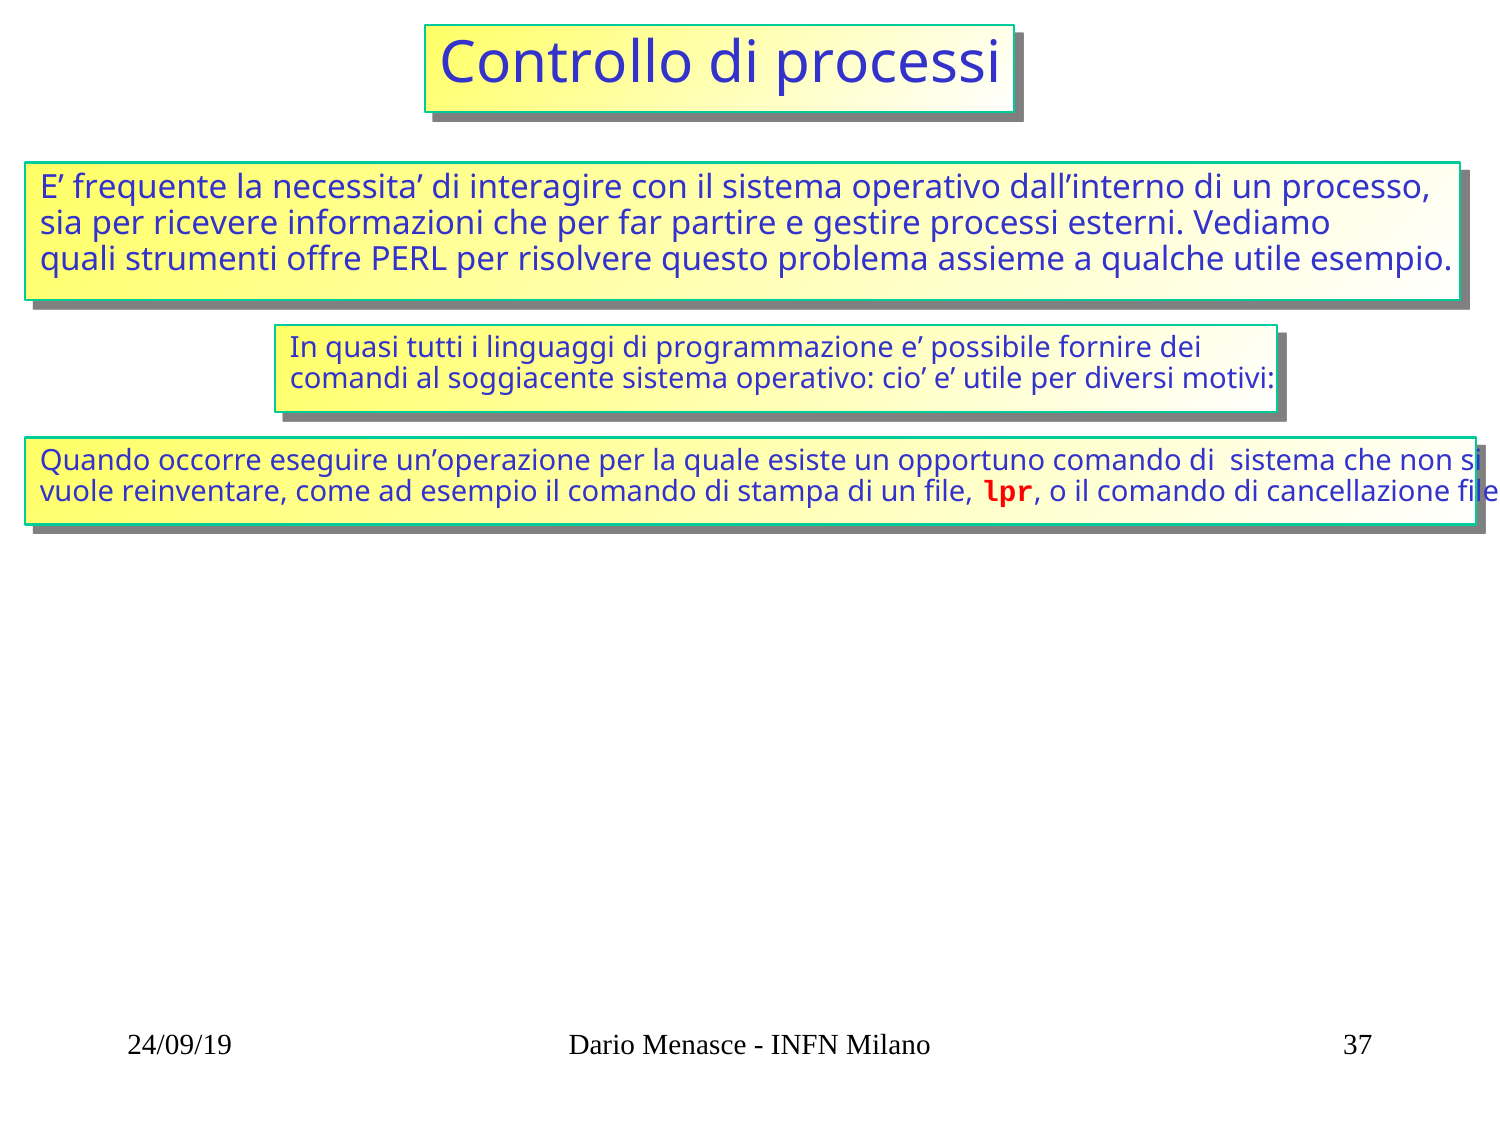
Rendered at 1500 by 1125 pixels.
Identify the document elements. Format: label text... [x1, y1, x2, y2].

text_box E’ frequente la necessita’ di interagire con il sistema operativo dall’interno di un processo, sia per ricevere informazioni che per far partire e gestire processi esterni. Vediamo quali strumenti offre PERL per risolvere questo problema assieme a qualche utile esempio. [24, 162, 1460, 300]
text_box Controllo di processi [425, 24, 1014, 113]
text_box 24/09/19 [112, 1025, 426, 1101]
text_box <number> [1074, 1025, 1388, 1101]
text_box Dario Menasce - INFN Milano [512, 1025, 988, 1101]
text_box Quando occorre eseguire un’operazione per la quale esiste un opportuno comando di sistema che non si vuole reinventare, come ad esempio il comando di stampa di un file, lpr, o il comando di cancellazione file [24, 437, 1477, 525]
text_box In quasi tutti i linguaggi di programmazione e’ possibile fornire dei comandi al soggiacente sistema operativo: cio’ e’ utile per diversi motivi: [275, 324, 1278, 412]
